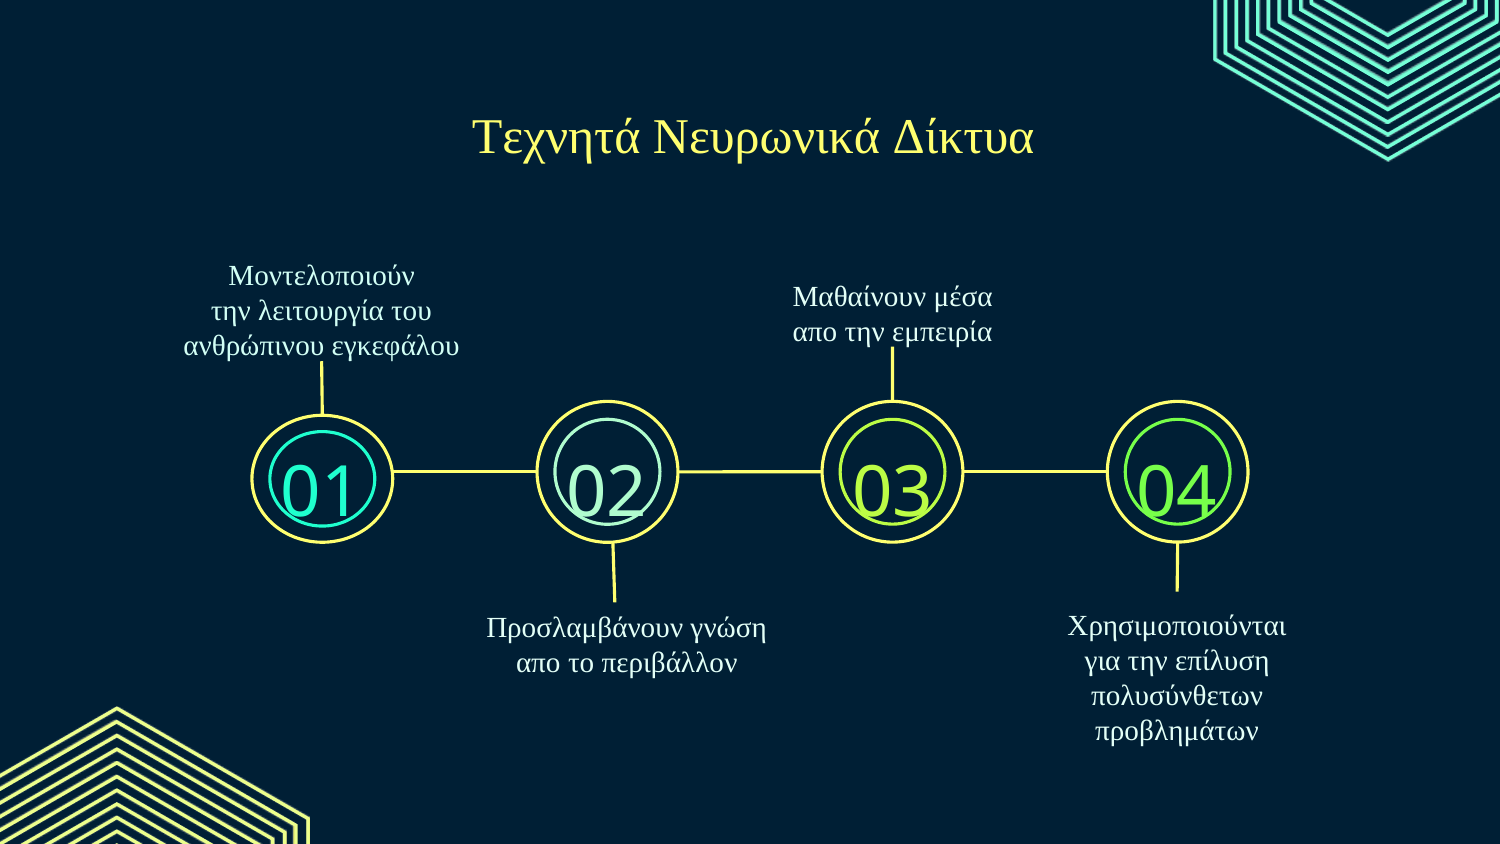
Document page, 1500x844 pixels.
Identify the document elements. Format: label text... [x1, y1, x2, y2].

text_box Μοντελοποιούν την λειτουργία του ανθρώπινου εγκεφάλου [154, 241, 489, 362]
text_box Χρησιμοποιούνται για την επίλυση πολυσύνθετων προβλημάτων [1051, 591, 1303, 741]
title 03 [834, 430, 951, 507]
text_box Μαθαίνουν μέσα απο την εμπειρία [757, 262, 1028, 347]
title 04 [1118, 430, 1235, 507]
title Τεχνητά Νευρωνικά Δίκτυα [116, 88, 1390, 137]
text_box Προσλαμβάνουν γνώση απο το περιβάλλον [470, 574, 784, 712]
title 01 [263, 430, 380, 507]
title 02 [548, 430, 665, 507]
